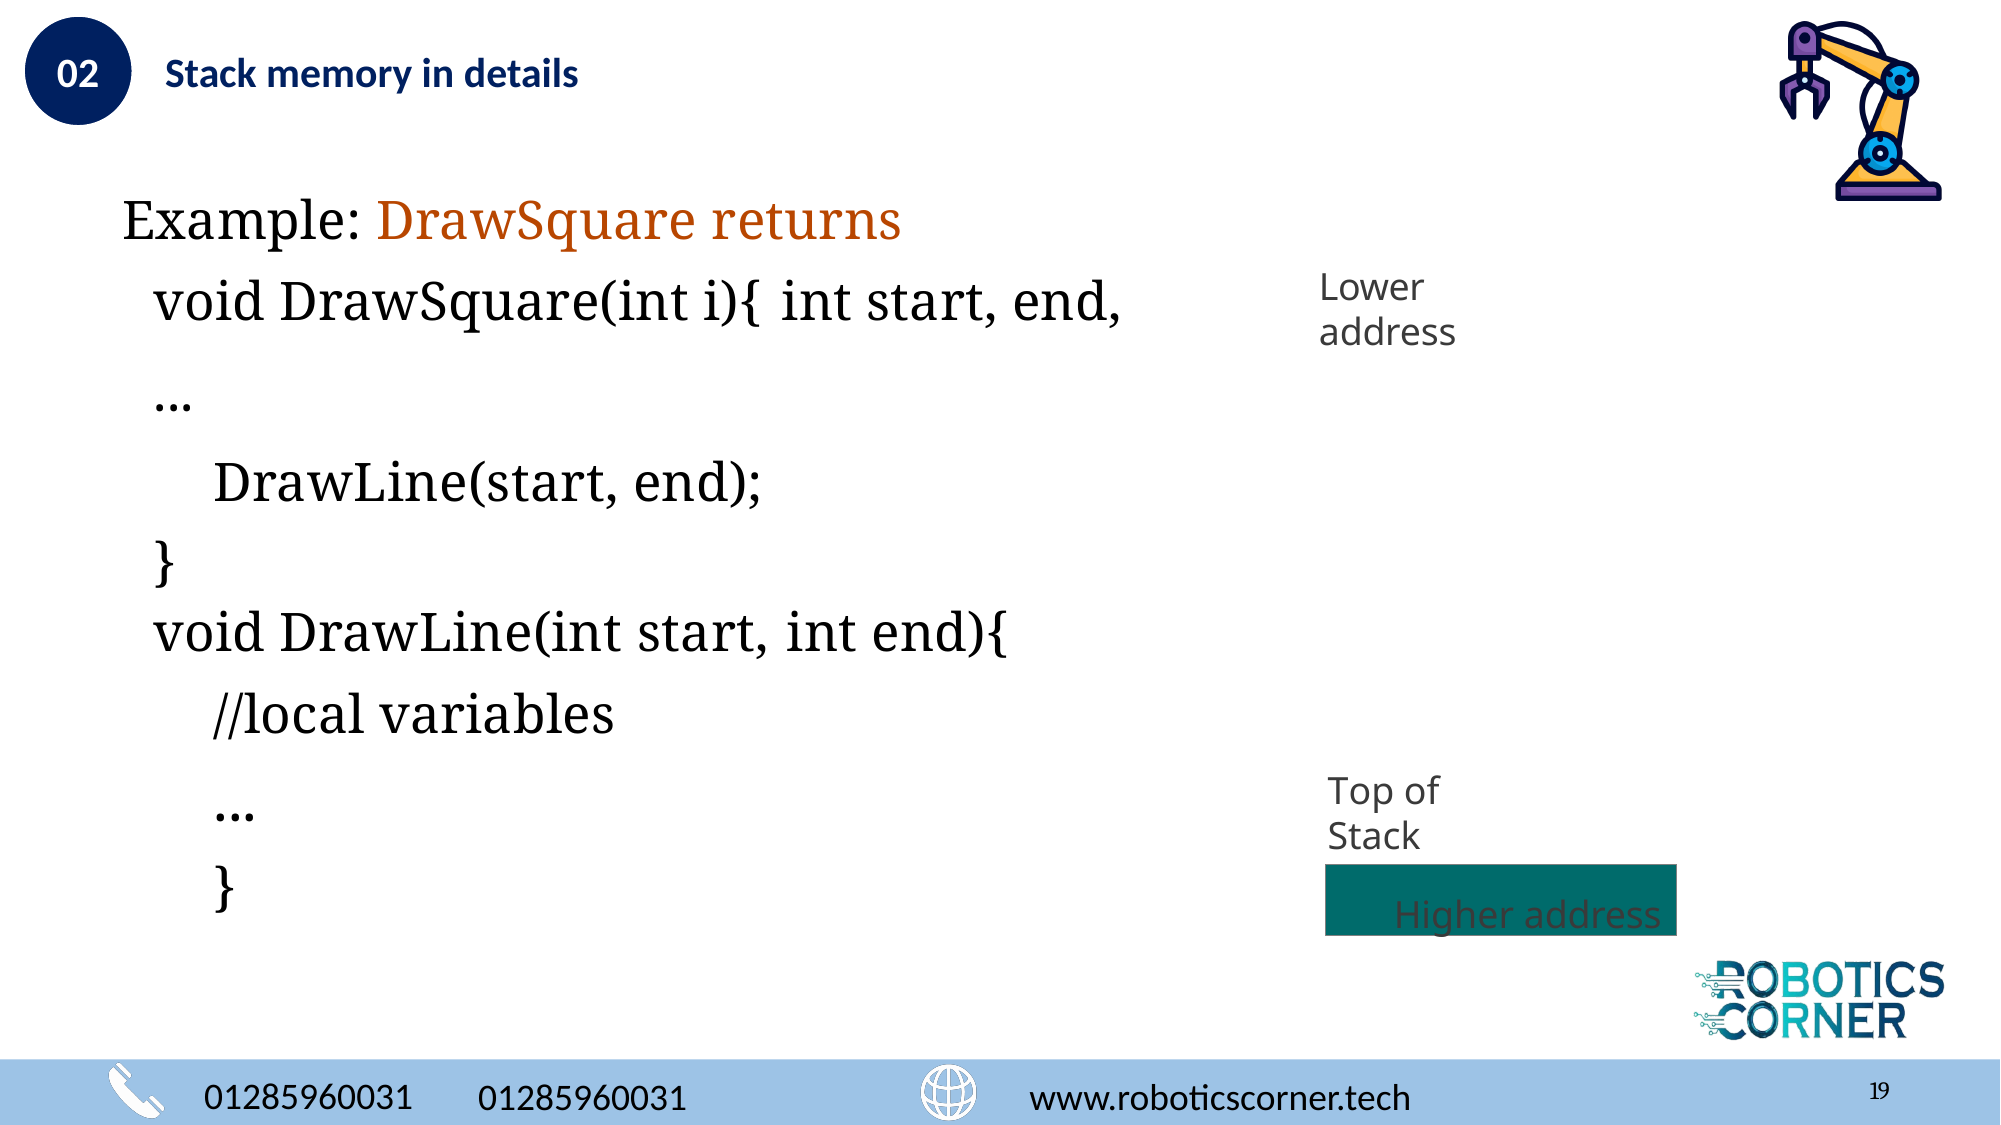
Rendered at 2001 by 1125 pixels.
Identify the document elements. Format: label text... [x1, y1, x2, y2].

text_box Lower address [1316, 260, 1566, 354]
text_box Top of Stack [1325, 765, 1531, 858]
picture [1771, 21, 1950, 201]
text_box 02 [22, 14, 134, 128]
text_box Stack memory in details [150, 38, 622, 103]
picture [1680, 859, 1953, 1059]
picture [915, 1059, 981, 1125]
text_box Higher address [1325, 864, 1677, 936]
picture [103, 1057, 170, 1124]
text_box Example: DrawSquare returns void DrawSquare(int i){ int start, end, ... DrawLine(start, end); } void DrawLine(int start, int end){ //local variables ... } [119, 166, 1225, 918]
